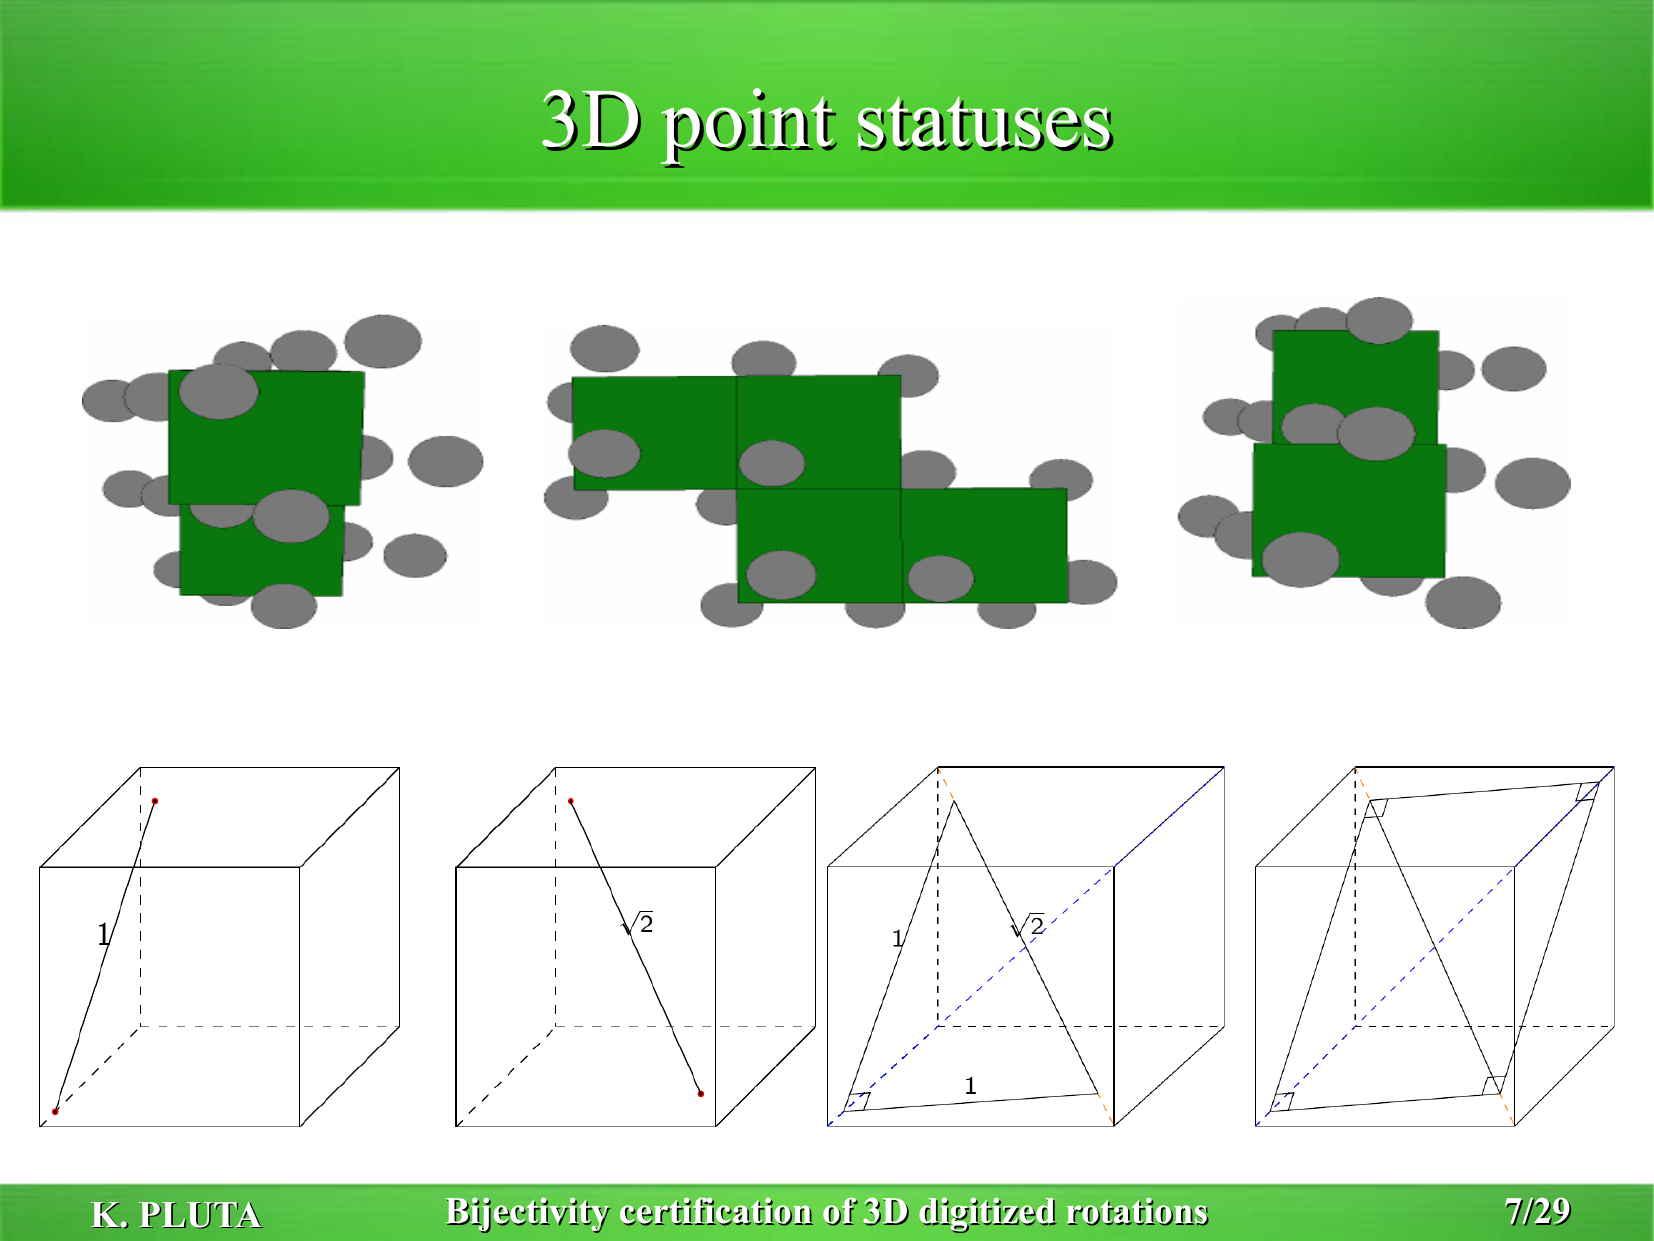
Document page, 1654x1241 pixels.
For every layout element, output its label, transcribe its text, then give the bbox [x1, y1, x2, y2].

title 3D point statuses [82, 47, 1571, 189]
picture [0, 0, 1654, 1241]
